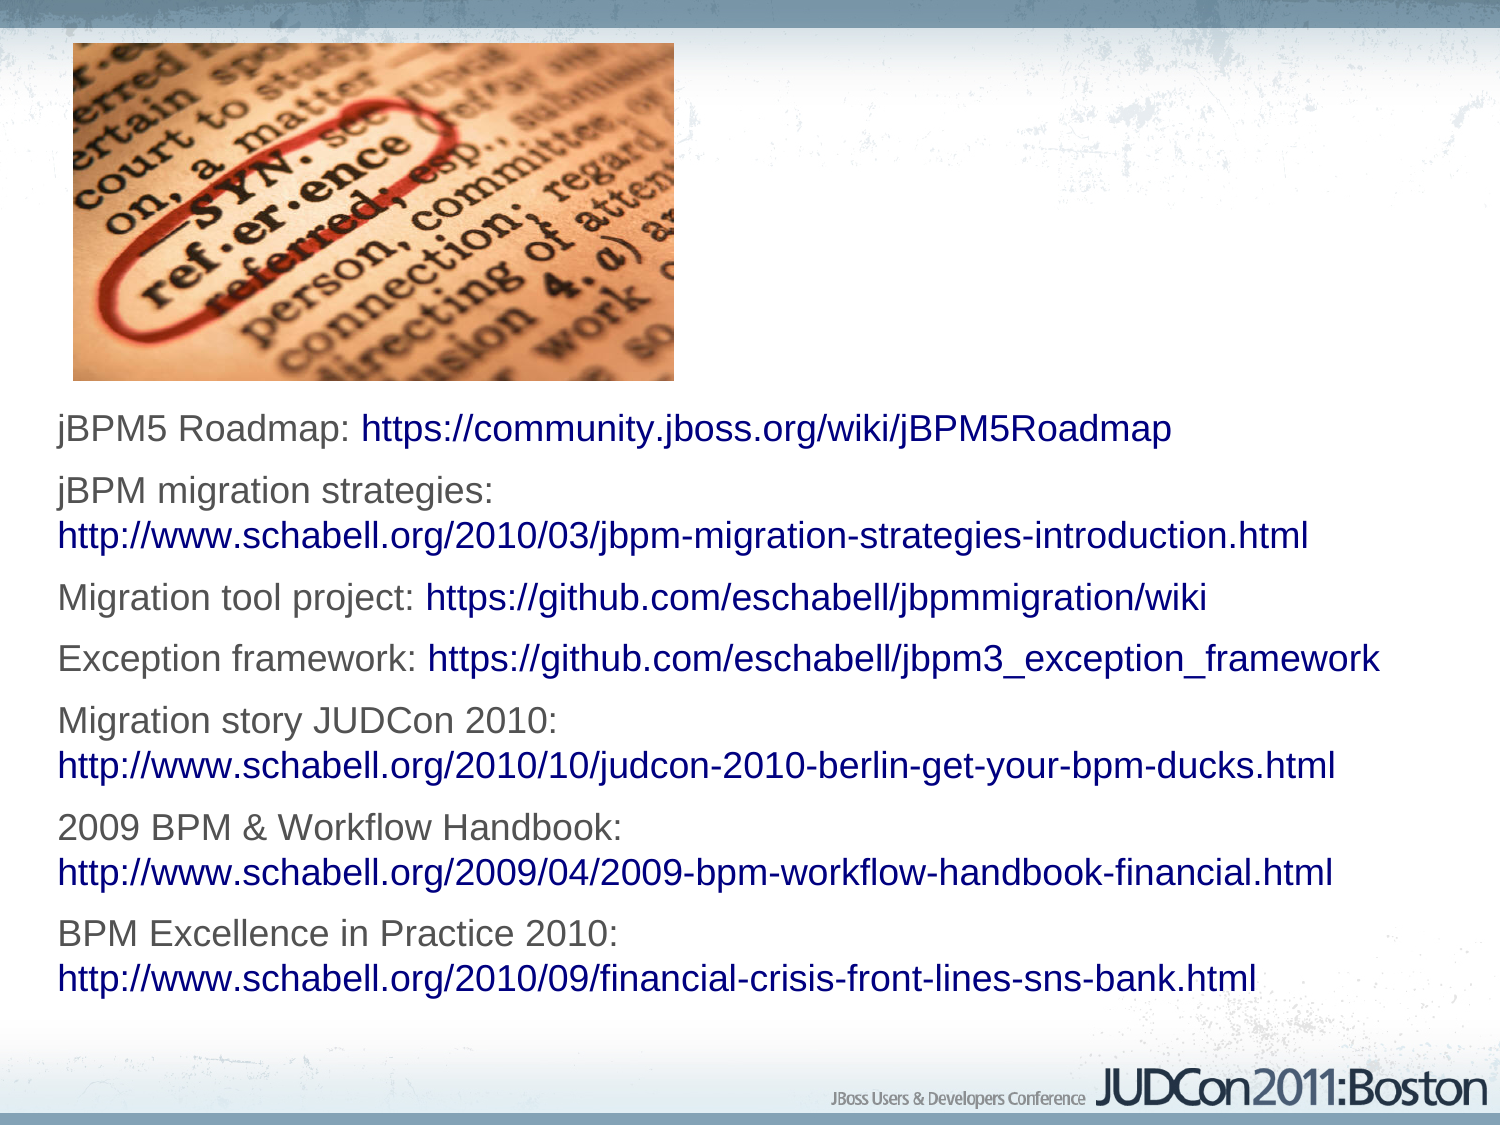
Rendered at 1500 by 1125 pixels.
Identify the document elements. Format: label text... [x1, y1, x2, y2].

title References [112, 32, 1388, 284]
subtitle jBPM5 Roadmap: https://community.jboss.org/wiki/jBPM5Roadmap jBPM migration strategies: http://www.schabell.org/2010/03/jbpm-migration-strategies-introduction.html Migration tool project: https://github.com/eschabell/jbpmmigration/wiki Exception framework: https://github.com/eschabell/jbpm3_exception_framework Migration story JUDCon 2010: http://www.schabell.org/2010/10/judcon-2010-berlin-get-your-bpm-ducks.html 2009 BPM & Workflow Handbook: http://www.schabell.org/2009/04/2009-bpm-workflow-handbook-financial.html BPM Excellence in Practice 2010: http://www.schabell.org/2010/09/financial-crisis-front-lines-sns-bank.html [57, 402, 1426, 1063]
picture [0, 0, 1500, 1125]
